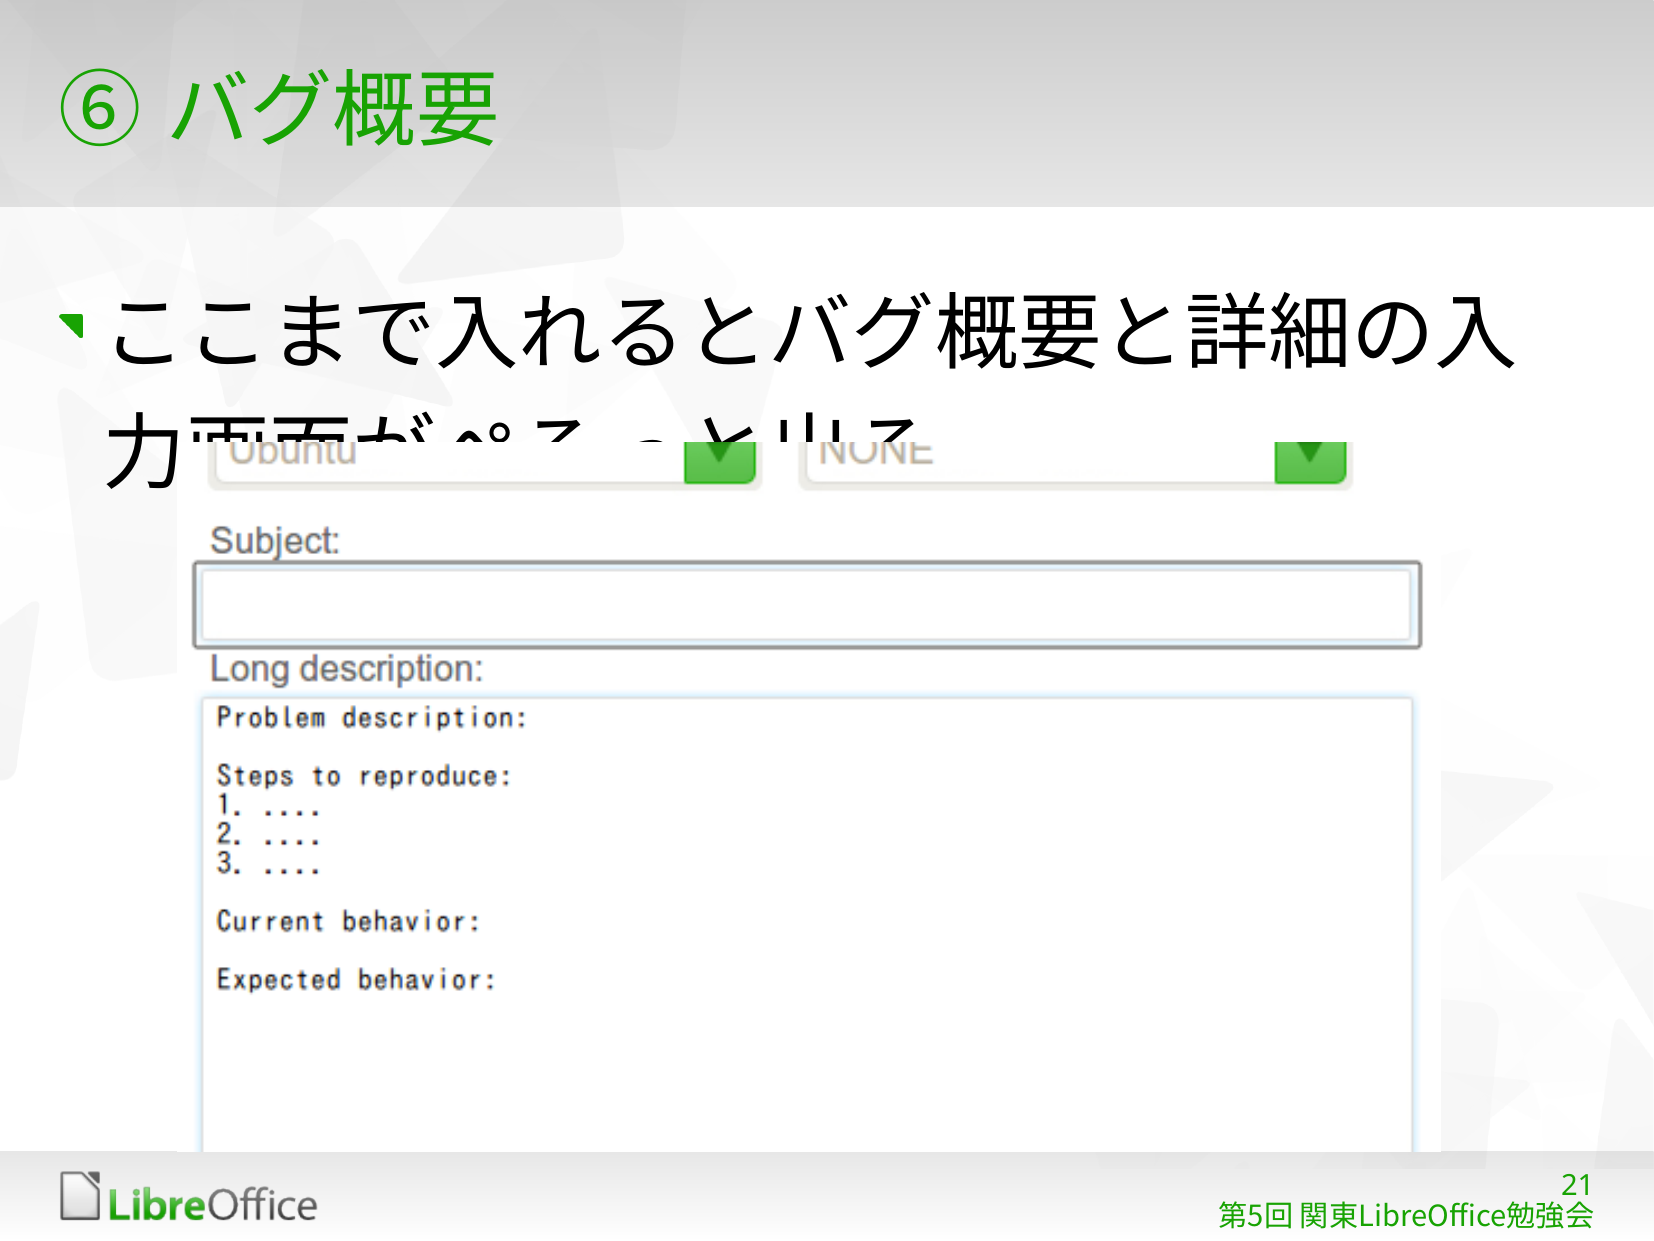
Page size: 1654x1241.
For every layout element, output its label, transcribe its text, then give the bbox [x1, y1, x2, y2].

list ここまで入れるとバグ概要と詳細の入力画面がぺろっと出る [59, 265, 1595, 445]
title ⑥バグ概要 [59, 29, 1595, 178]
picture [0, 0, 1654, 1240]
